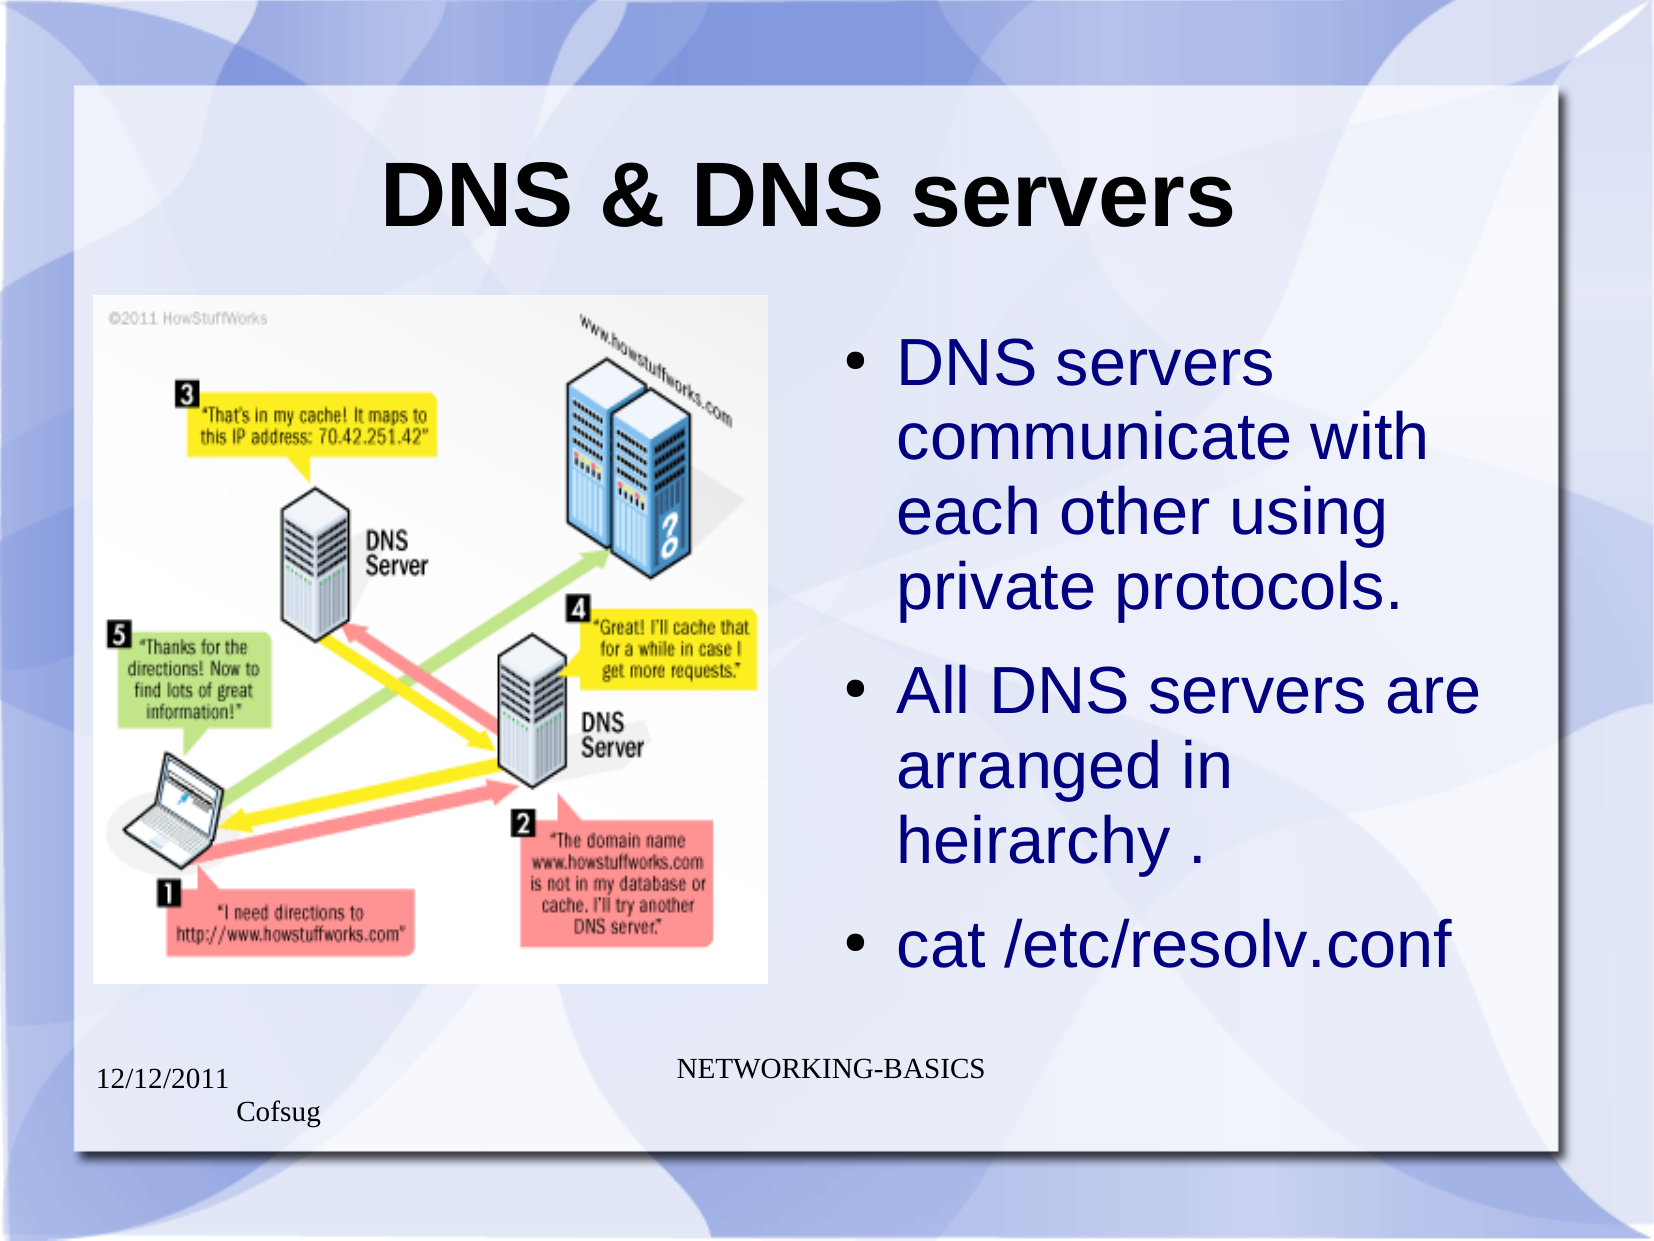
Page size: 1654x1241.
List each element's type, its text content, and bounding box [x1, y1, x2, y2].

list DNS servers communicate with each other using private protocols. All DNS servers are arranged in heirarchy . cat /etc/resolv.conf [825, 324, 1489, 1231]
picture [0, 0, 1654, 1241]
title DNS & DNS servers [82, 90, 1536, 298]
